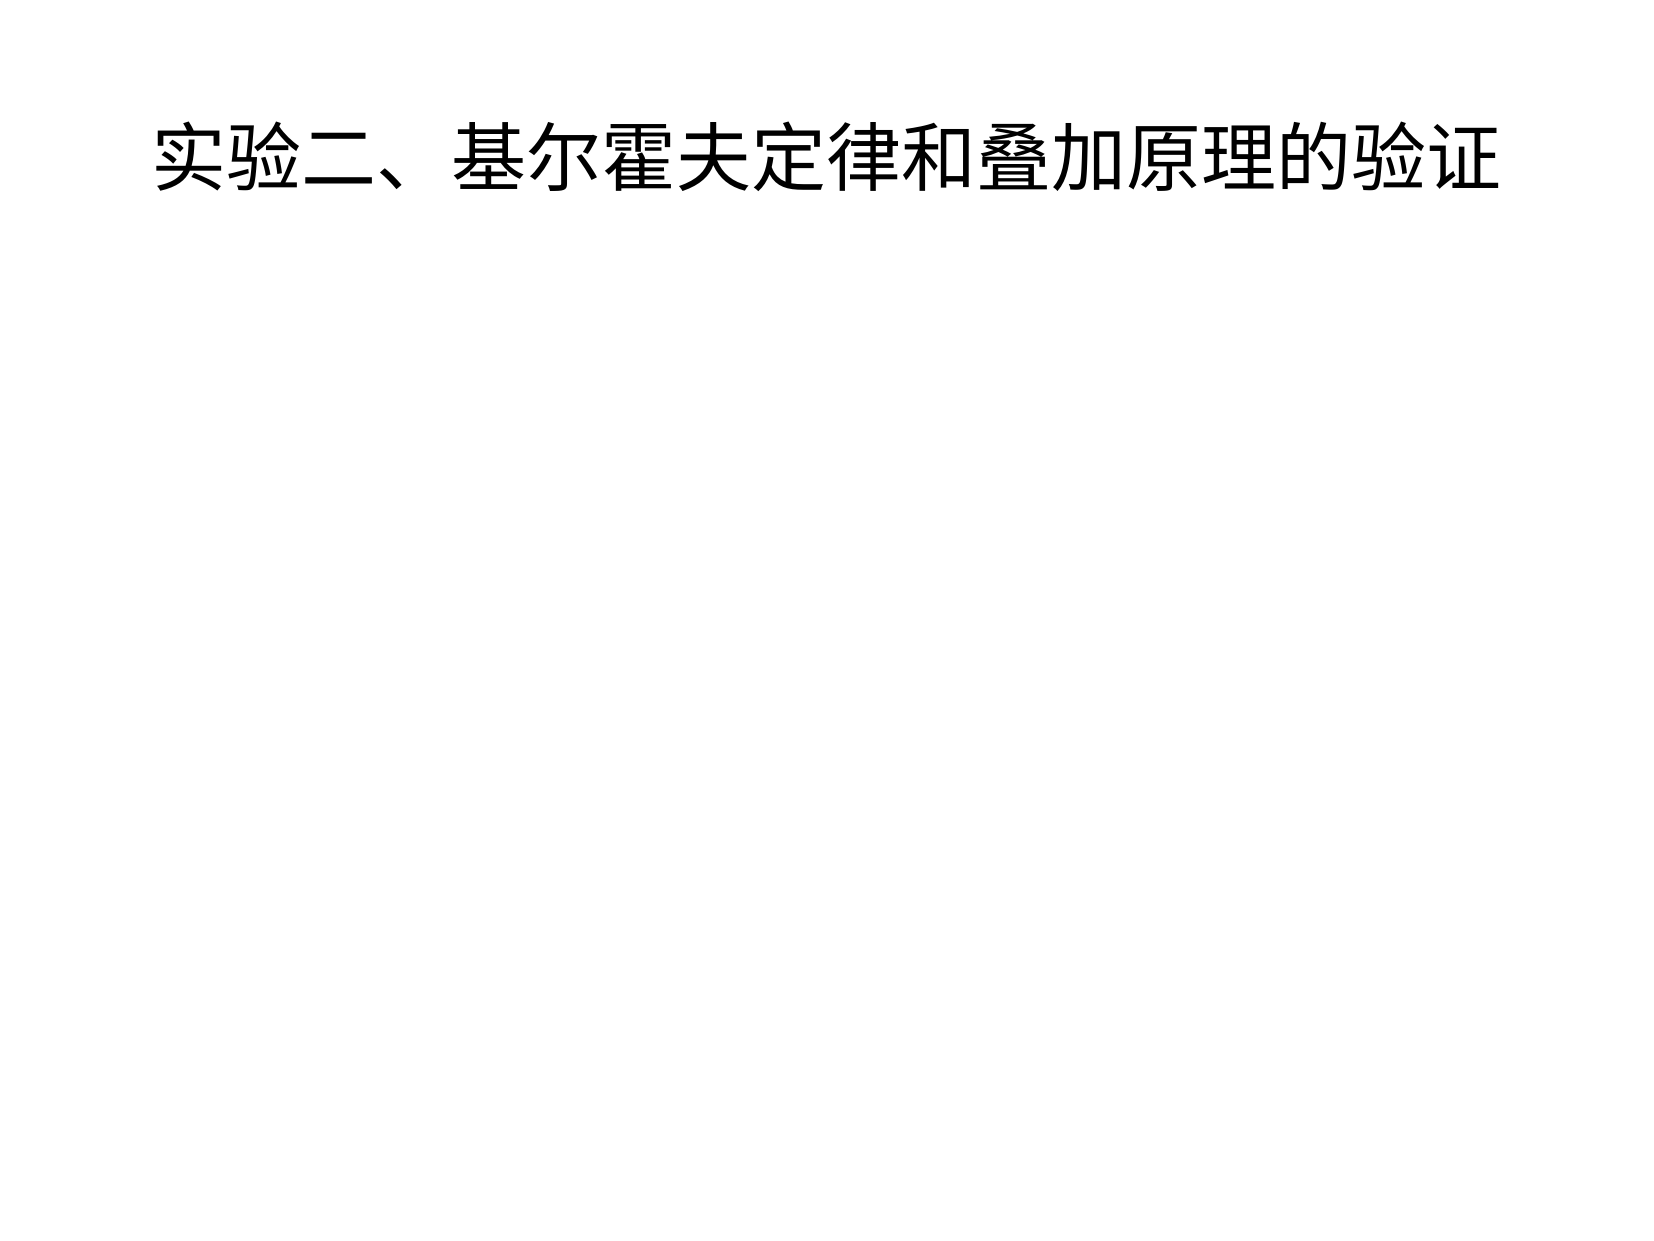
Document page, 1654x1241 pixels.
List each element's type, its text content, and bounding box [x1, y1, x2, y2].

title 实验二、基尔霍夫定律和叠加原理的验证 [82, 49, 1571, 257]
